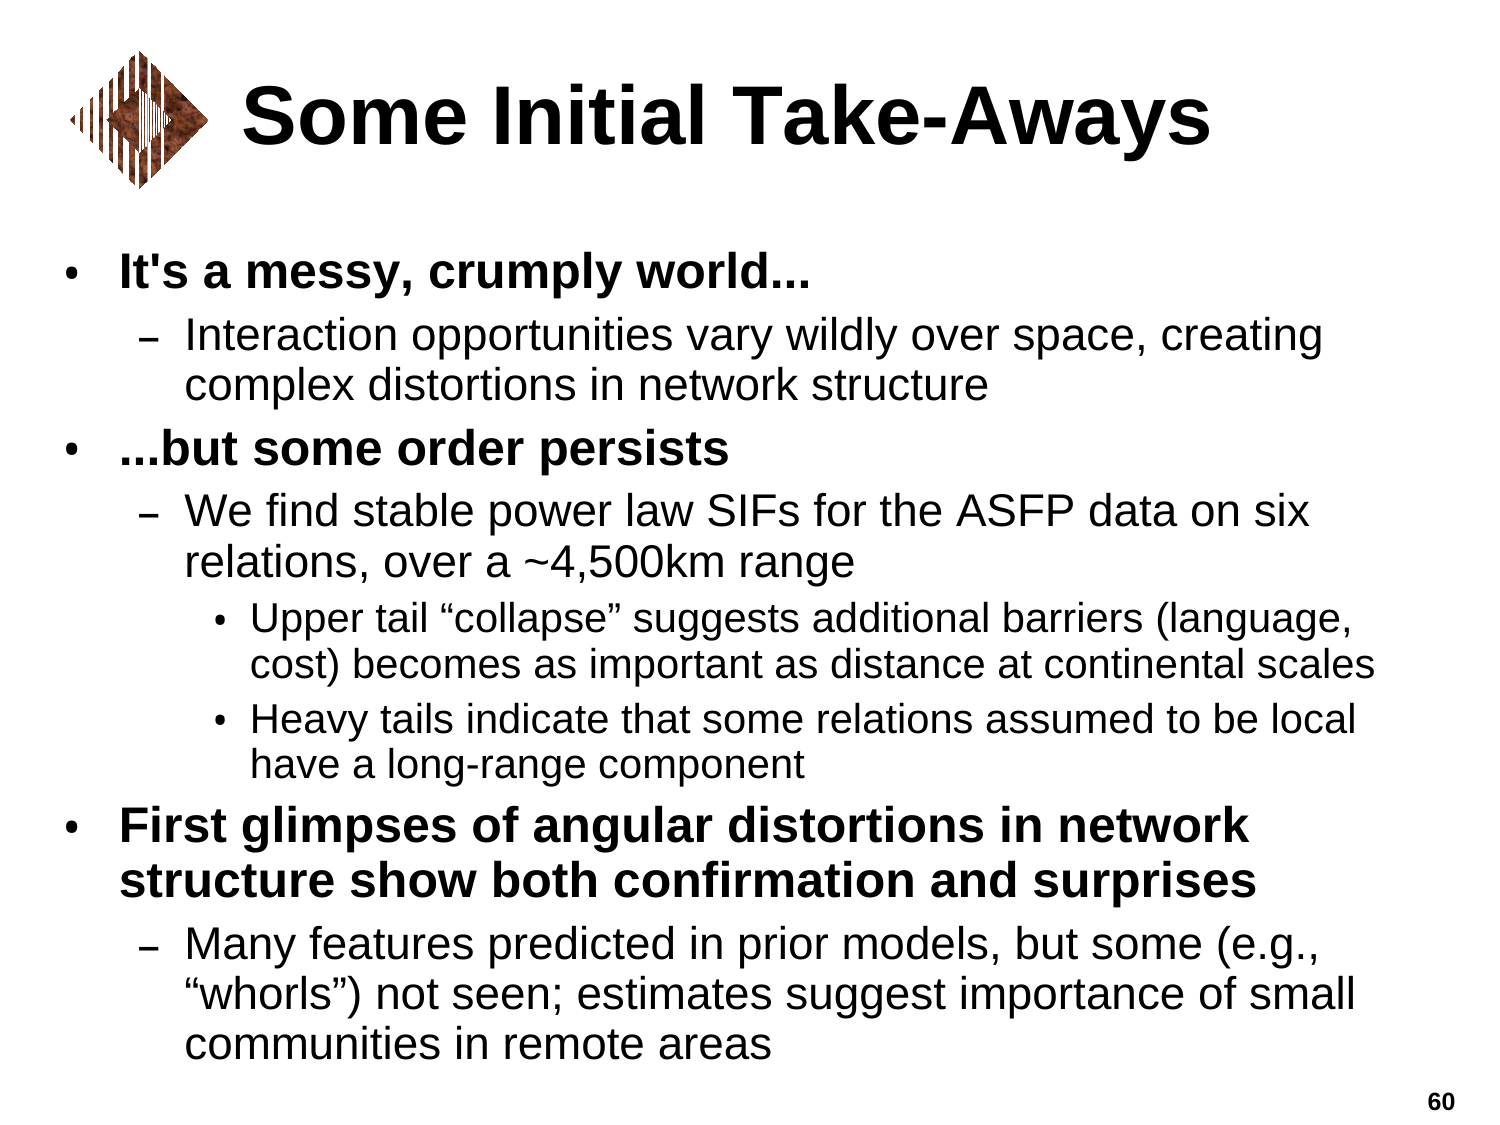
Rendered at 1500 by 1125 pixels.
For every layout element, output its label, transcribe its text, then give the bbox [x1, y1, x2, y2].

picture [45, 29, 233, 210]
title Some Initial Take-Aways [241, 30, 1453, 206]
list It's a messy, crumply world... Interaction opportunities vary wildly over space, creating complex distortions in network structure ...but some order persists We find stable power law SIFs for the ASFP data on six relations, over a ~4,500km range Upper tail “collapse” suggests additional barriers (language, cost) becomes as important as distance at continental scales Heavy tails indicate that some relations assumed to be local have a long-range component First glimpses of angular distortions in network structure show both confirmation and surprises Many features predicted in prior models, but some (e.g., “whorls”) not seen; estimates suggest importance of small communities in remote areas [62, 244, 1426, 1071]
